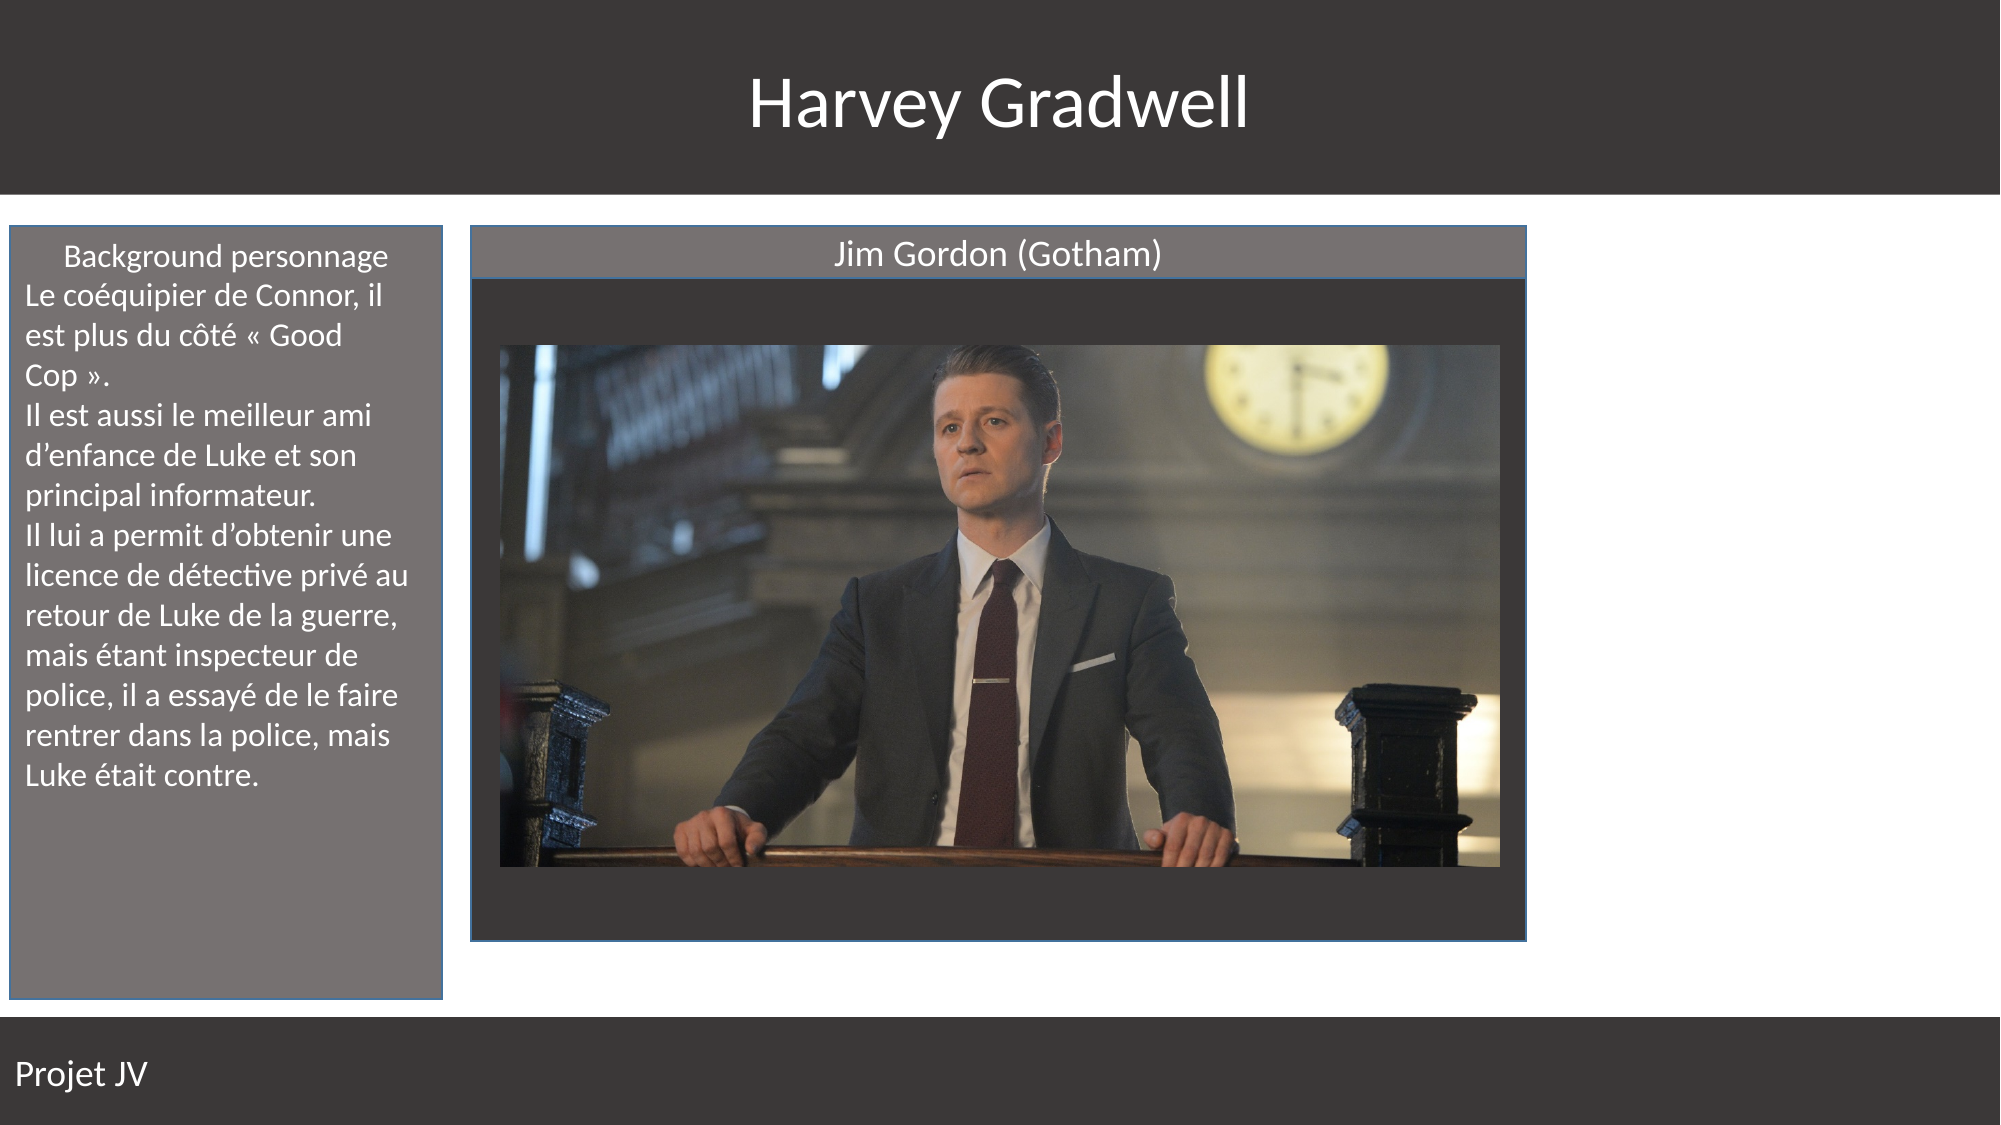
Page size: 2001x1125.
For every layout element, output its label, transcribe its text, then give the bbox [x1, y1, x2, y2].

text_box Projet JV [0, 1017, 2000, 1125]
text_box Background personnage Le coéquipier de Connor, il est plus du côté « Good Cop ». Il est aussi le meilleur ami d’enfance de Luke et son principal informateur. Il lui a permit d’obtenir une licence de détective privé au retour de Luke de la guerre, mais étant inspecteur de police, il a essayé de le faire rentrer dans la police, mais Luke était contre. [10, 226, 442, 999]
text_box [471, 278, 1527, 941]
text_box Jim Gordon (Gotham) [471, 226, 1527, 278]
picture [500, 345, 1500, 867]
text_box Harvey Gradwell [0, 0, 2000, 195]
